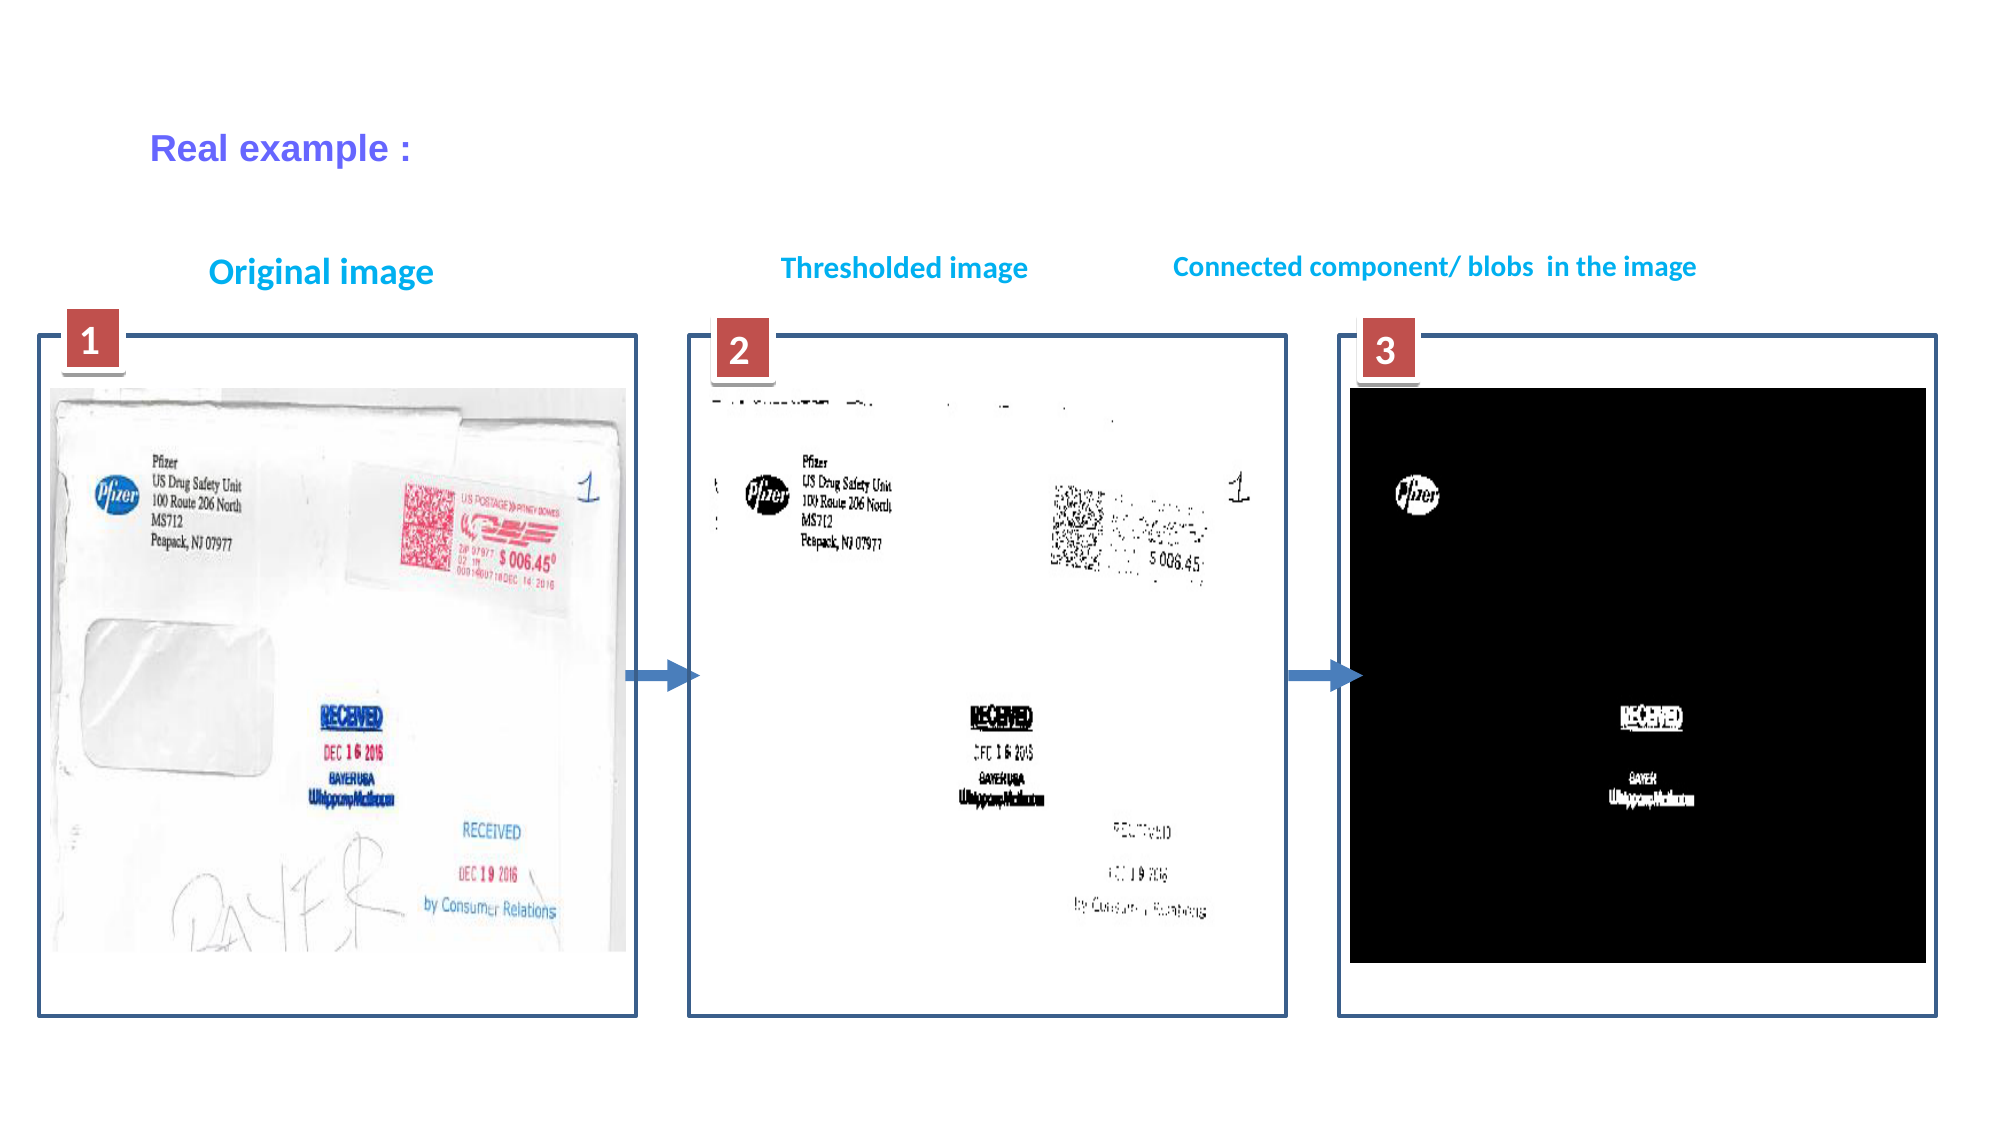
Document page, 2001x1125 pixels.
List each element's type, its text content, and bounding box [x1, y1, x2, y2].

text_box Original image [194, 239, 547, 300]
picture [1350, 388, 1926, 963]
picture [50, 388, 626, 963]
text_box 3 [1359, 315, 1419, 381]
text_box Real example : [135, 120, 438, 177]
text_box Thresholded image [766, 239, 1214, 300]
text_box 2 [714, 315, 773, 381]
text_box Connected component/ blobs in the image [1214, 239, 2000, 300]
picture [700, 388, 1276, 963]
text_box 1 [64, 305, 123, 371]
